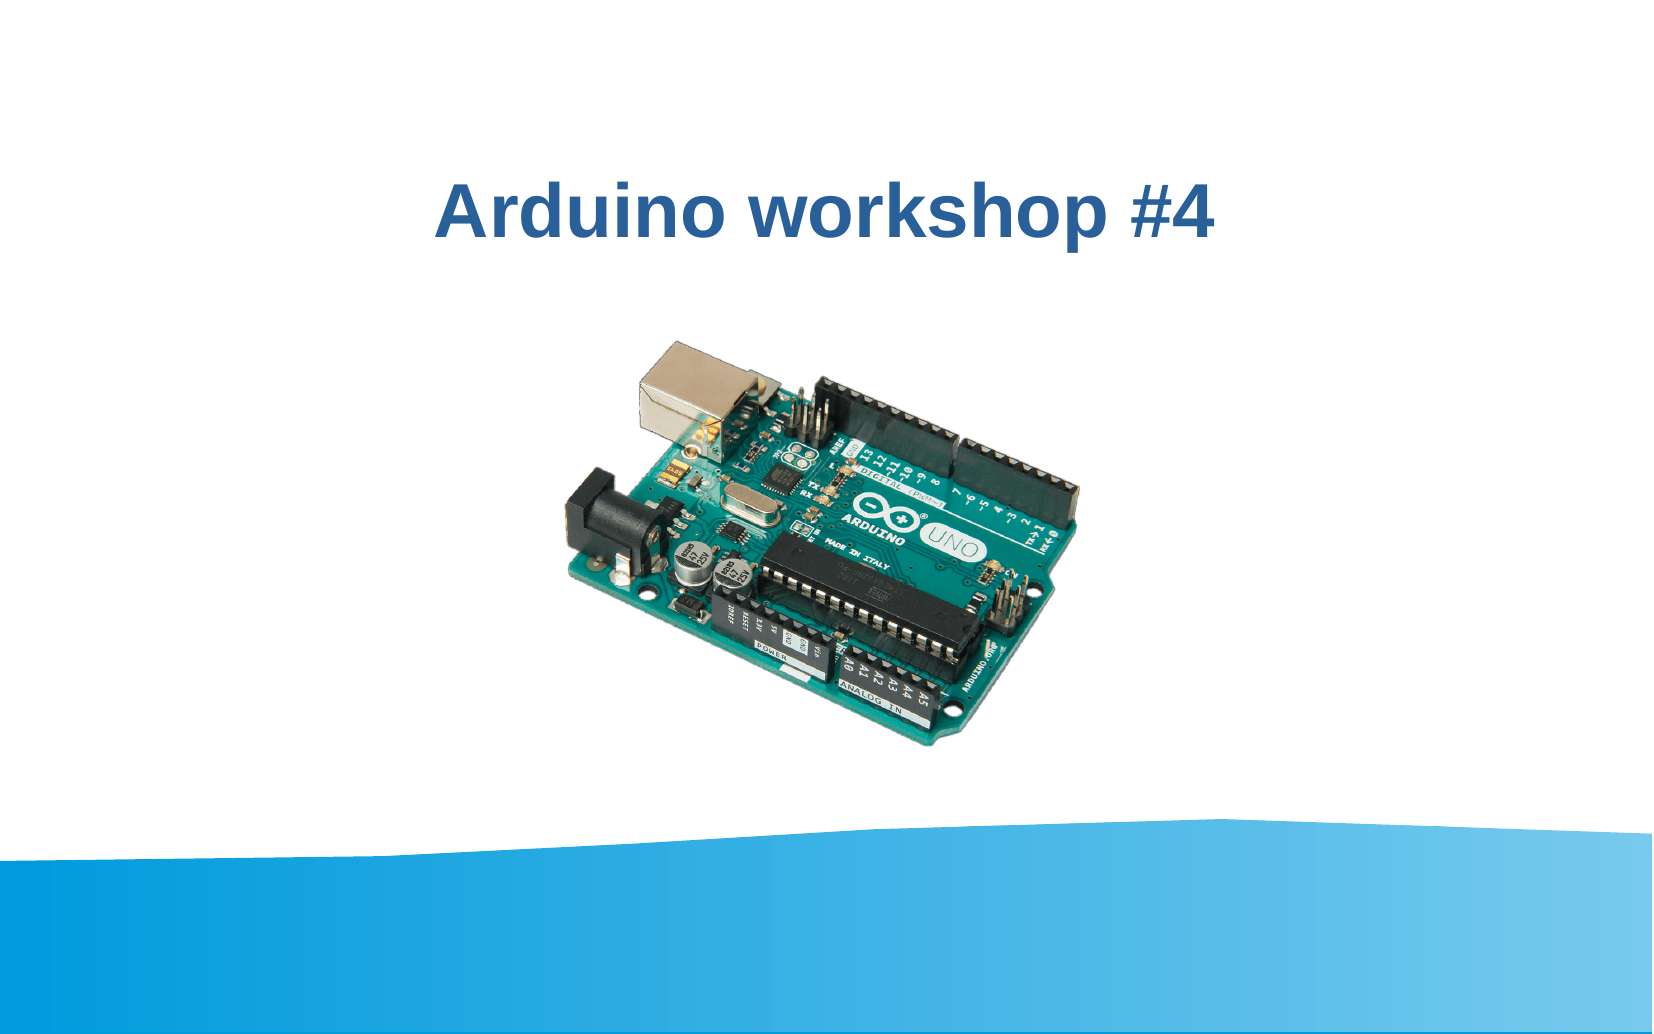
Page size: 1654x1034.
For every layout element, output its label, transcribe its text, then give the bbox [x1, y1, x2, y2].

title Arduino workshop #4 [0, 112, 1651, 310]
picture [562, 337, 1088, 749]
